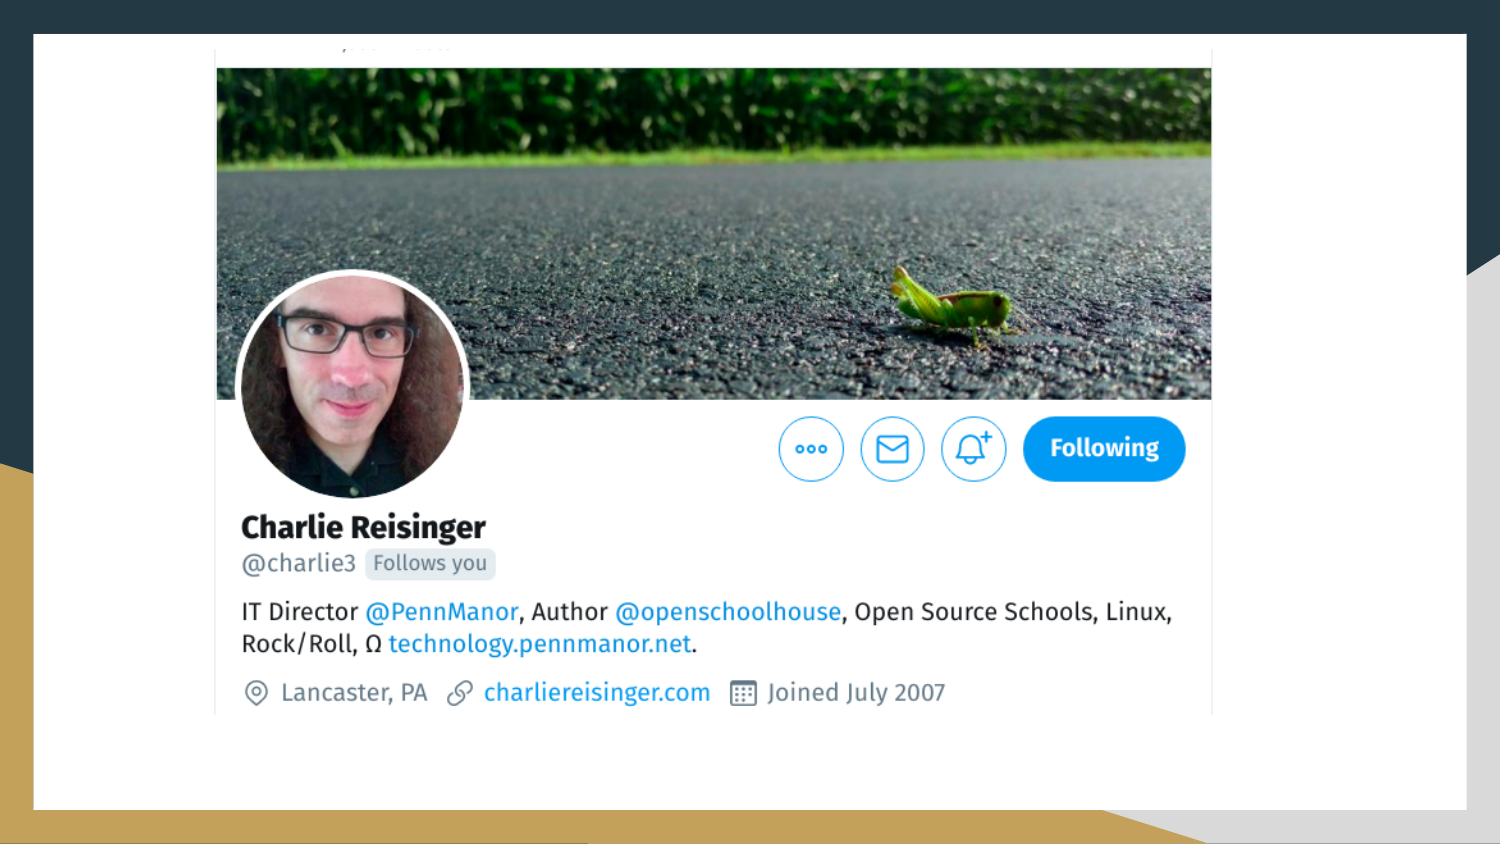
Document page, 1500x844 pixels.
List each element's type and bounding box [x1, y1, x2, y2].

picture [176, 49, 1246, 715]
